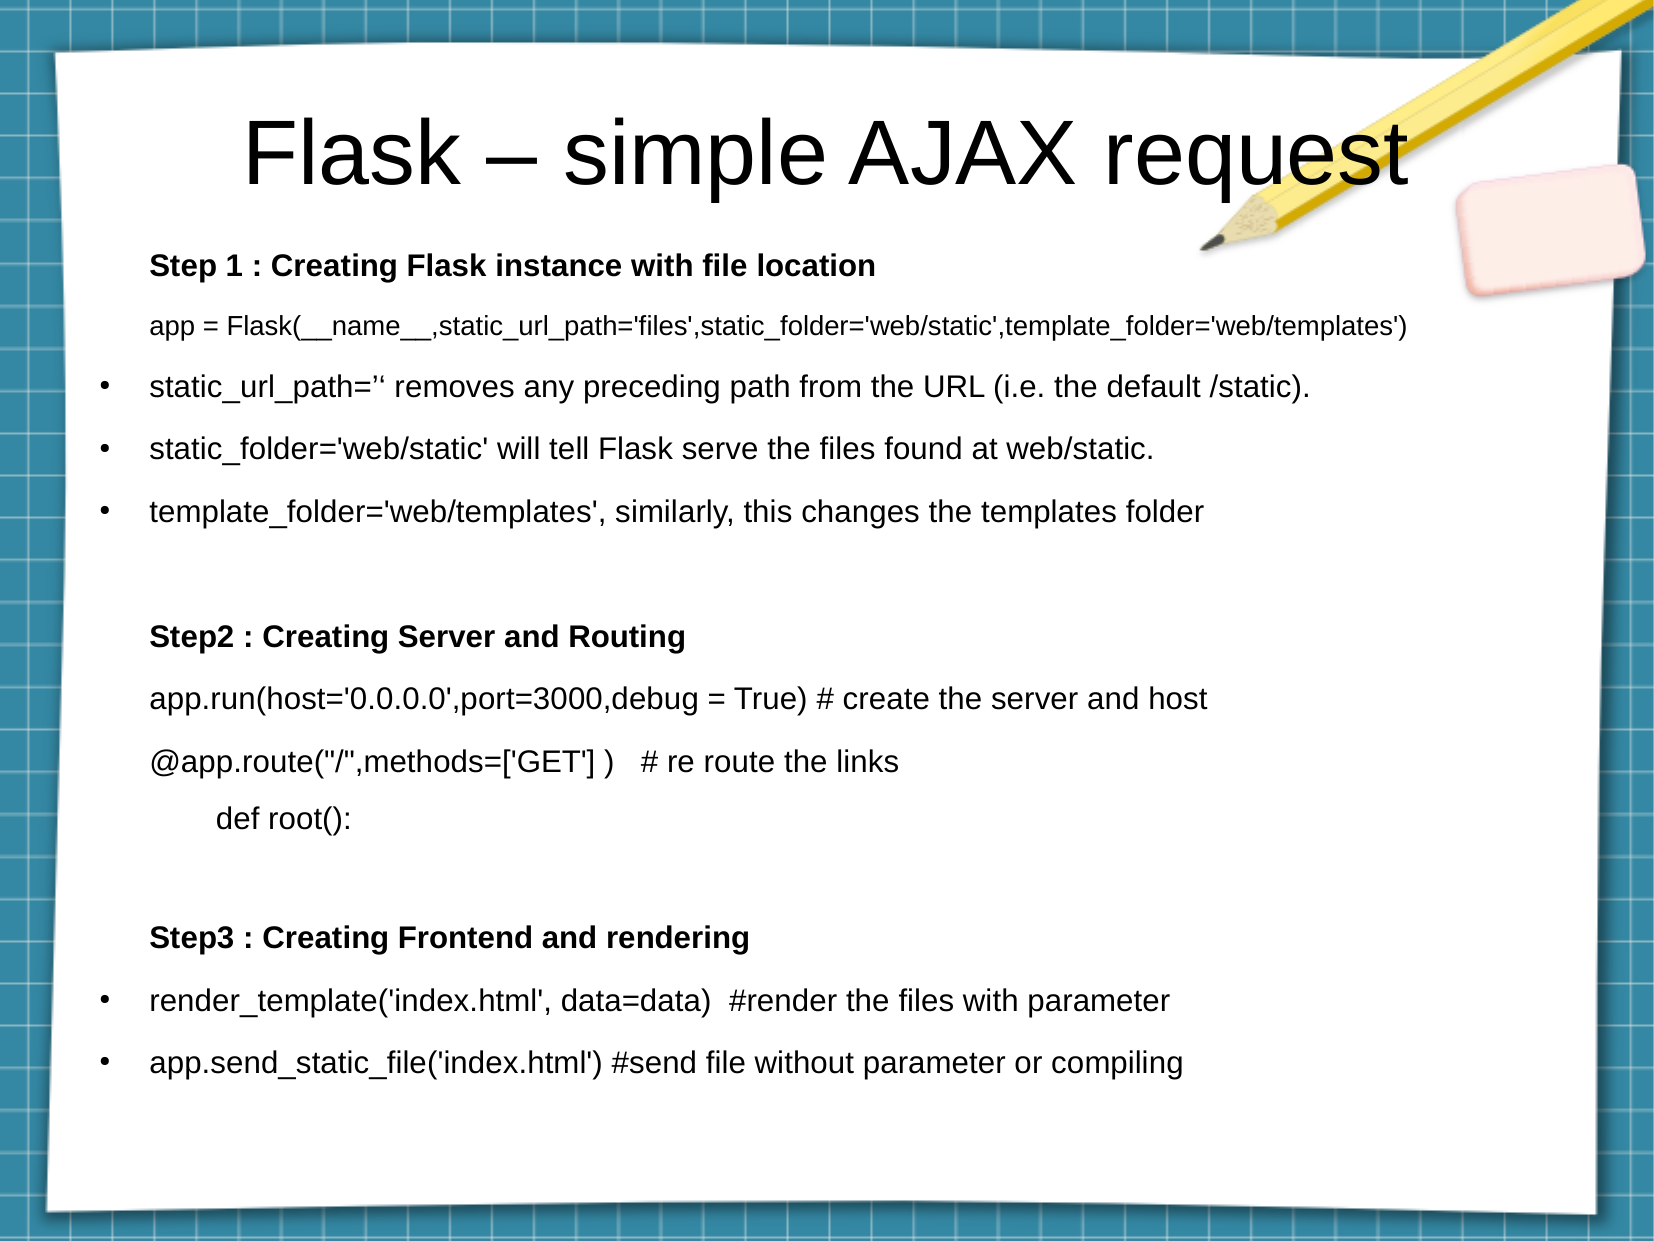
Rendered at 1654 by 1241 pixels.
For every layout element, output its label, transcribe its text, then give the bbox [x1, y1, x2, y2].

picture [0, 0, 1654, 1241]
list Step 1 : Creating Flask instance with file location app = Flask(__name__,static_url_path='files',static_folder='web/static',template_folder='web/templates') static_url_path=’‘ removes any preceding path from the URL (i.e. the default /static). static_folder='web/static' will tell Flask serve the files found at web/static. template_folder='web/templates', similarly, this changes the templates folder Step2 : Creating Server and Routing app.run(host='0.0.0.0',port=3000,debug = True) # create the server and host @app.route("/",methods=['GET'] ) # re route the links def root(): Step3 : Creating Frontend and rendering render_template('index.html', data=data) #render the files with parameter app.send_static_file('index.html') #send file without parameter or compiling [82, 248, 1536, 1087]
title Flask – simple AJAX request [82, 49, 1571, 257]
